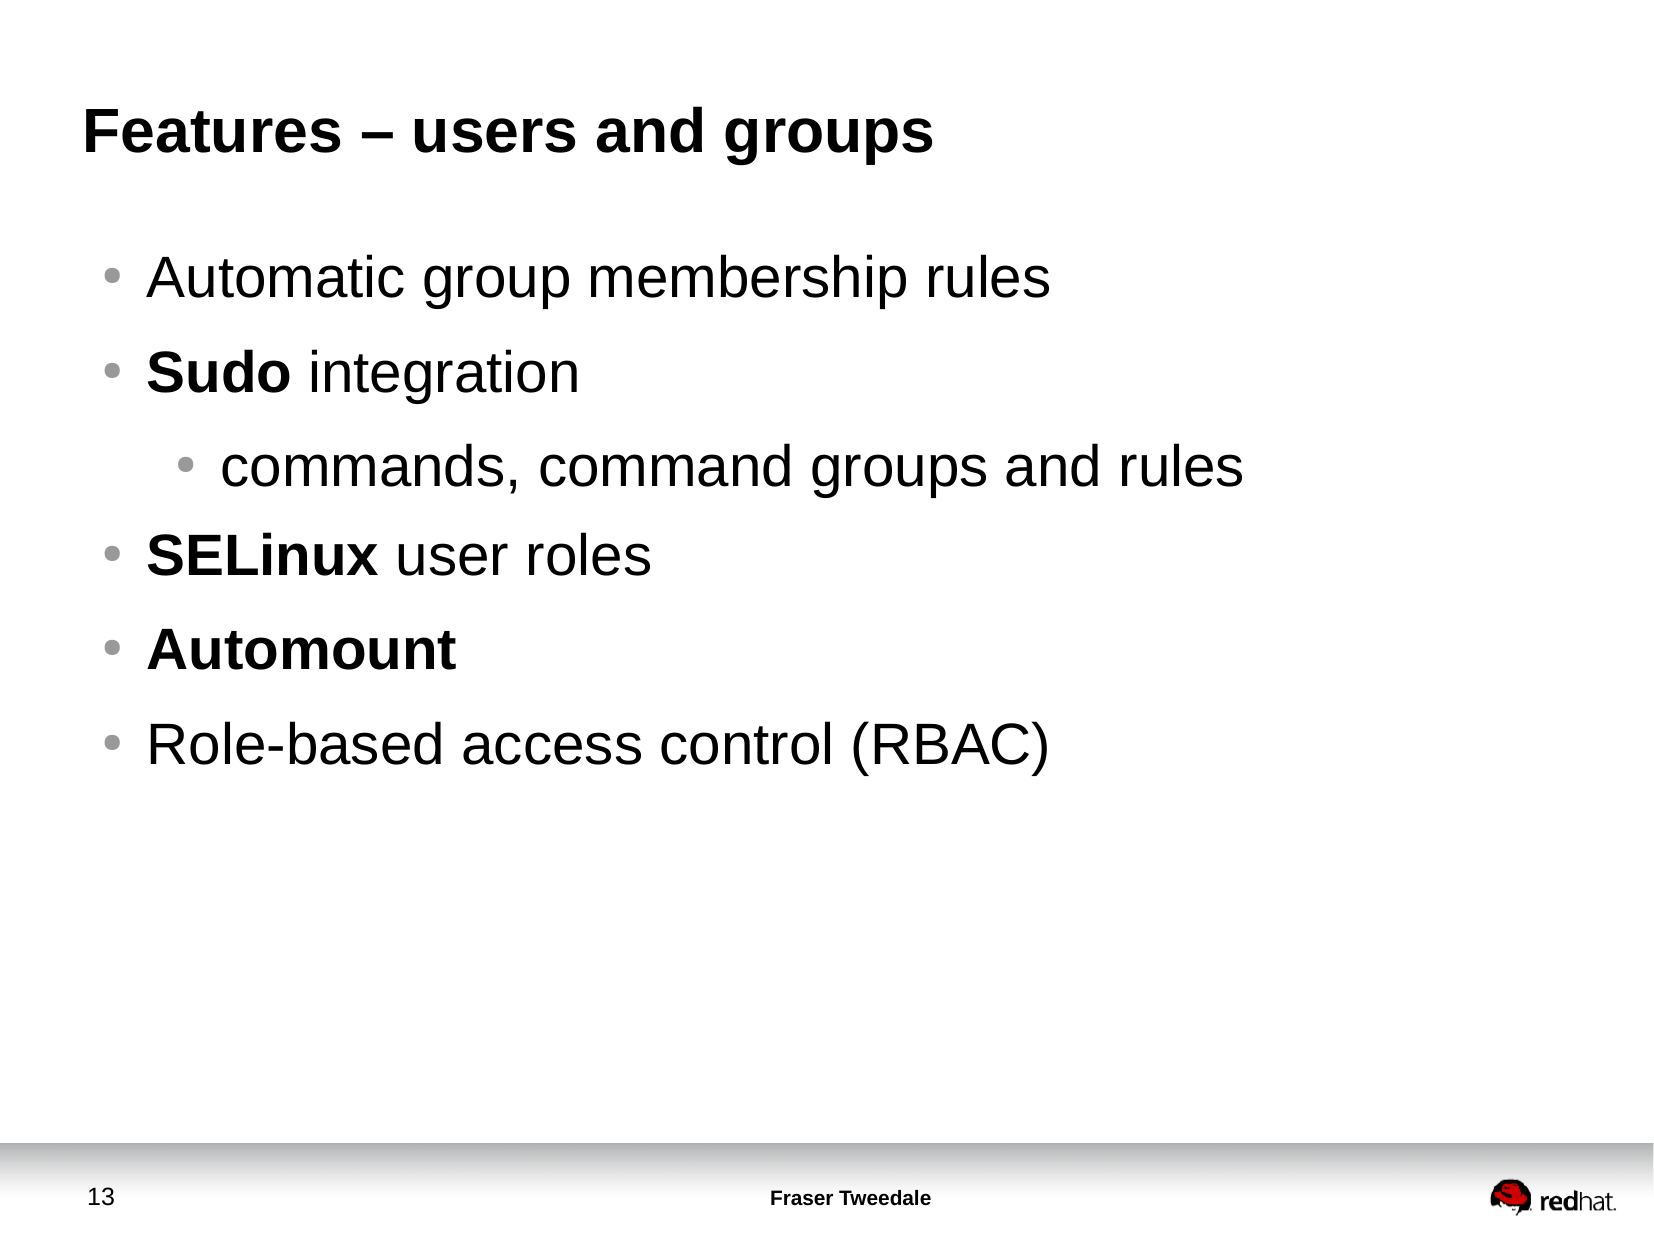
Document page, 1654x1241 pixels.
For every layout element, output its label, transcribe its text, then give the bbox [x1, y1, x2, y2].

title Features – users and groups [82, 37, 1571, 226]
picture [0, 1143, 1654, 1241]
list Automatic group membership rules Sudo integration commands, command groups and rules SELinux user roles Automount Role-based access control (RBAC) [86, 244, 1576, 1039]
